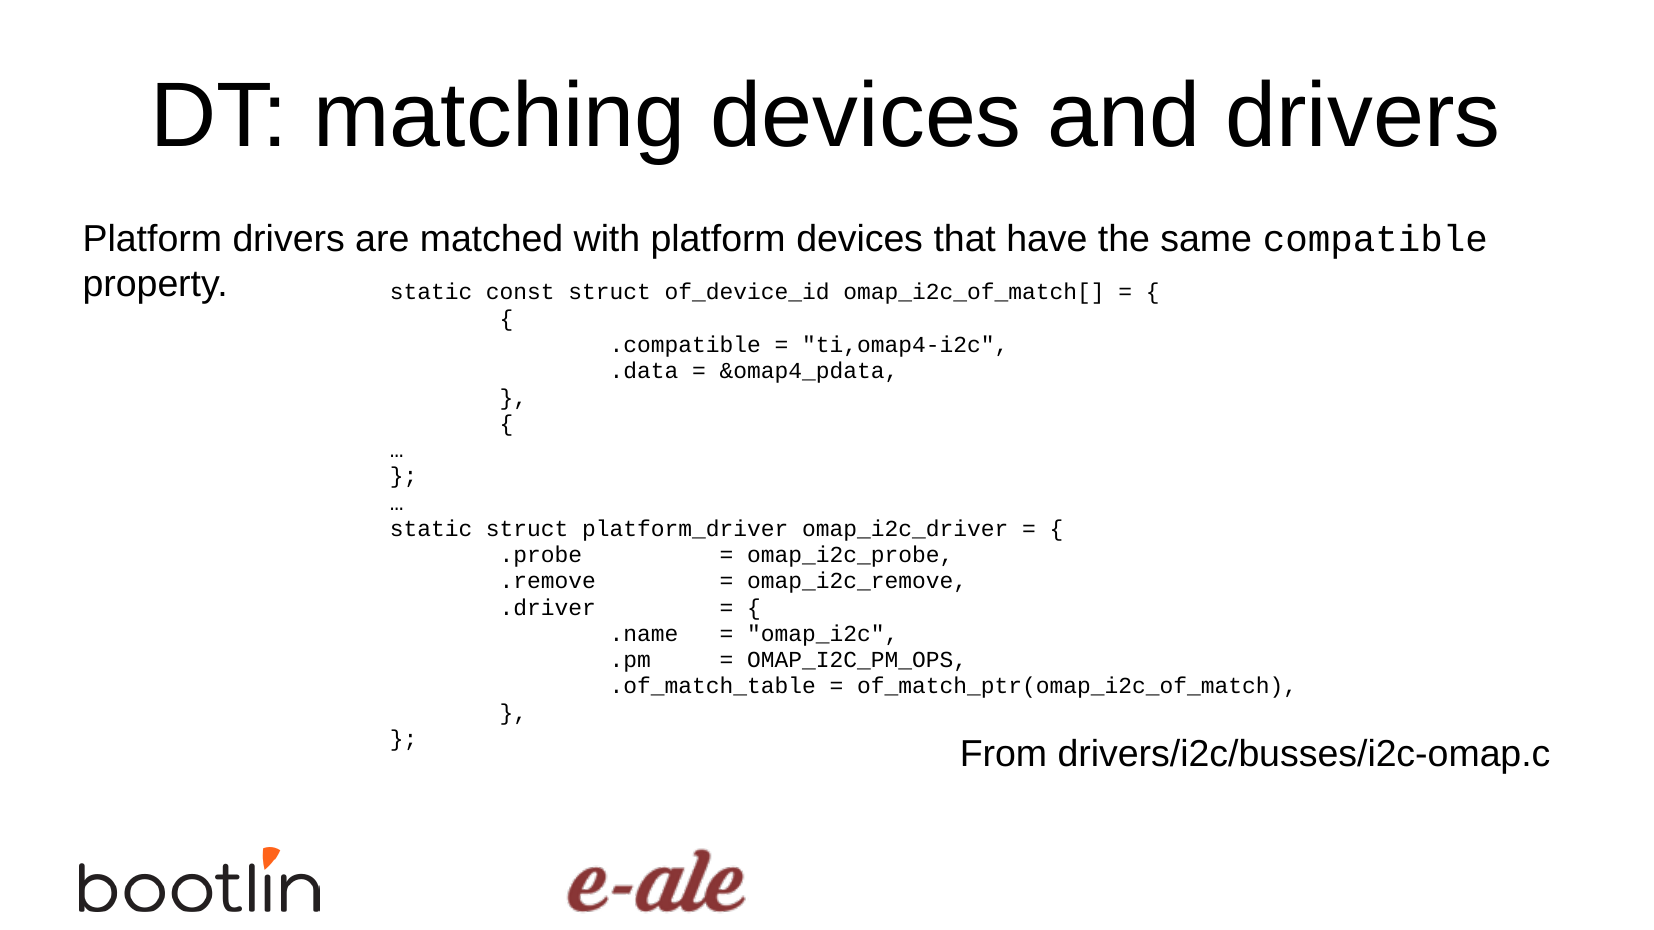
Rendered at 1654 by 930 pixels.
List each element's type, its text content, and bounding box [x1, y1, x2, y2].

picture [79, 847, 320, 912]
list Platform drivers are matched with platform devices that have the same compatible property. [82, 217, 1571, 757]
text_box static const struct of_device_id omap_i2c_of_match[] = { { .compatible = "ti,omap4-i2c", .data = &omap4_pdata, }, { … }; … static struct platform_driver omap_i2c_driver = { .probe = omap_i2c_probe, .remove = omap_i2c_remove, .driver = { .name = "omap_i2c", .pm = OMAP_I2C_PM_OPS, .of_match_table = of_match_ptr(omap_i2c_of_match), }, }; [375, 273, 1321, 788]
picture [565, 847, 749, 915]
text_box From drivers/i2c/busses/i2c-omap.c [945, 724, 1591, 782]
title DT: matching devices and drivers [82, 37, 1571, 193]
